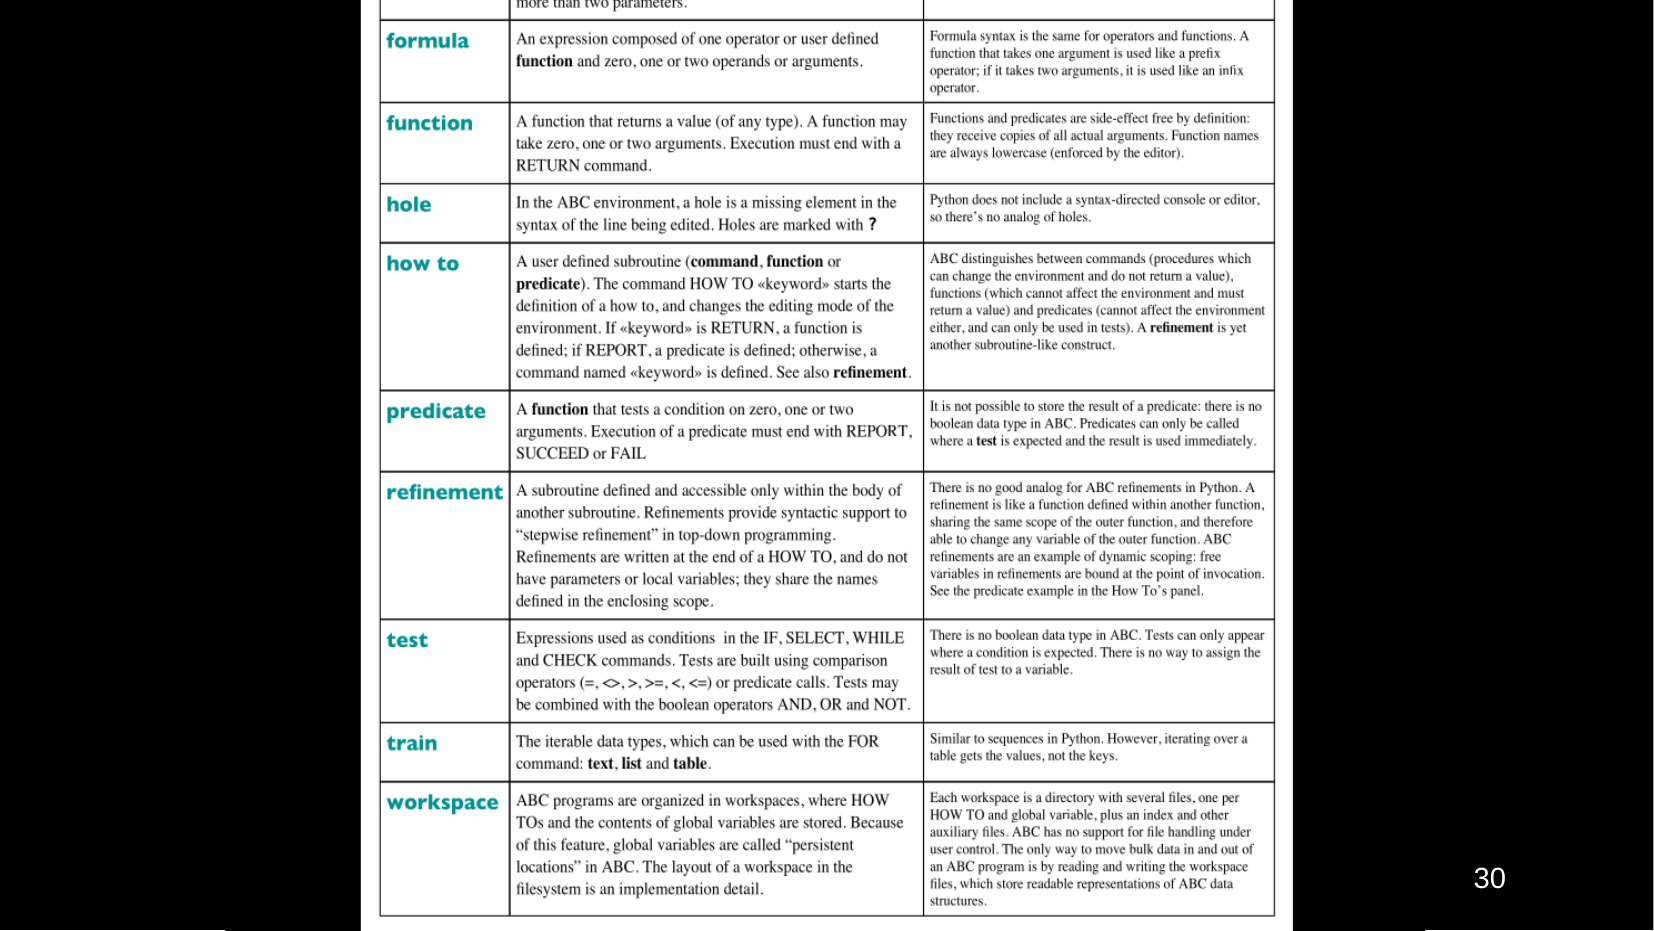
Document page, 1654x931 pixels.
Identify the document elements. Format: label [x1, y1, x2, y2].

picture [225, 0, 1426, 931]
